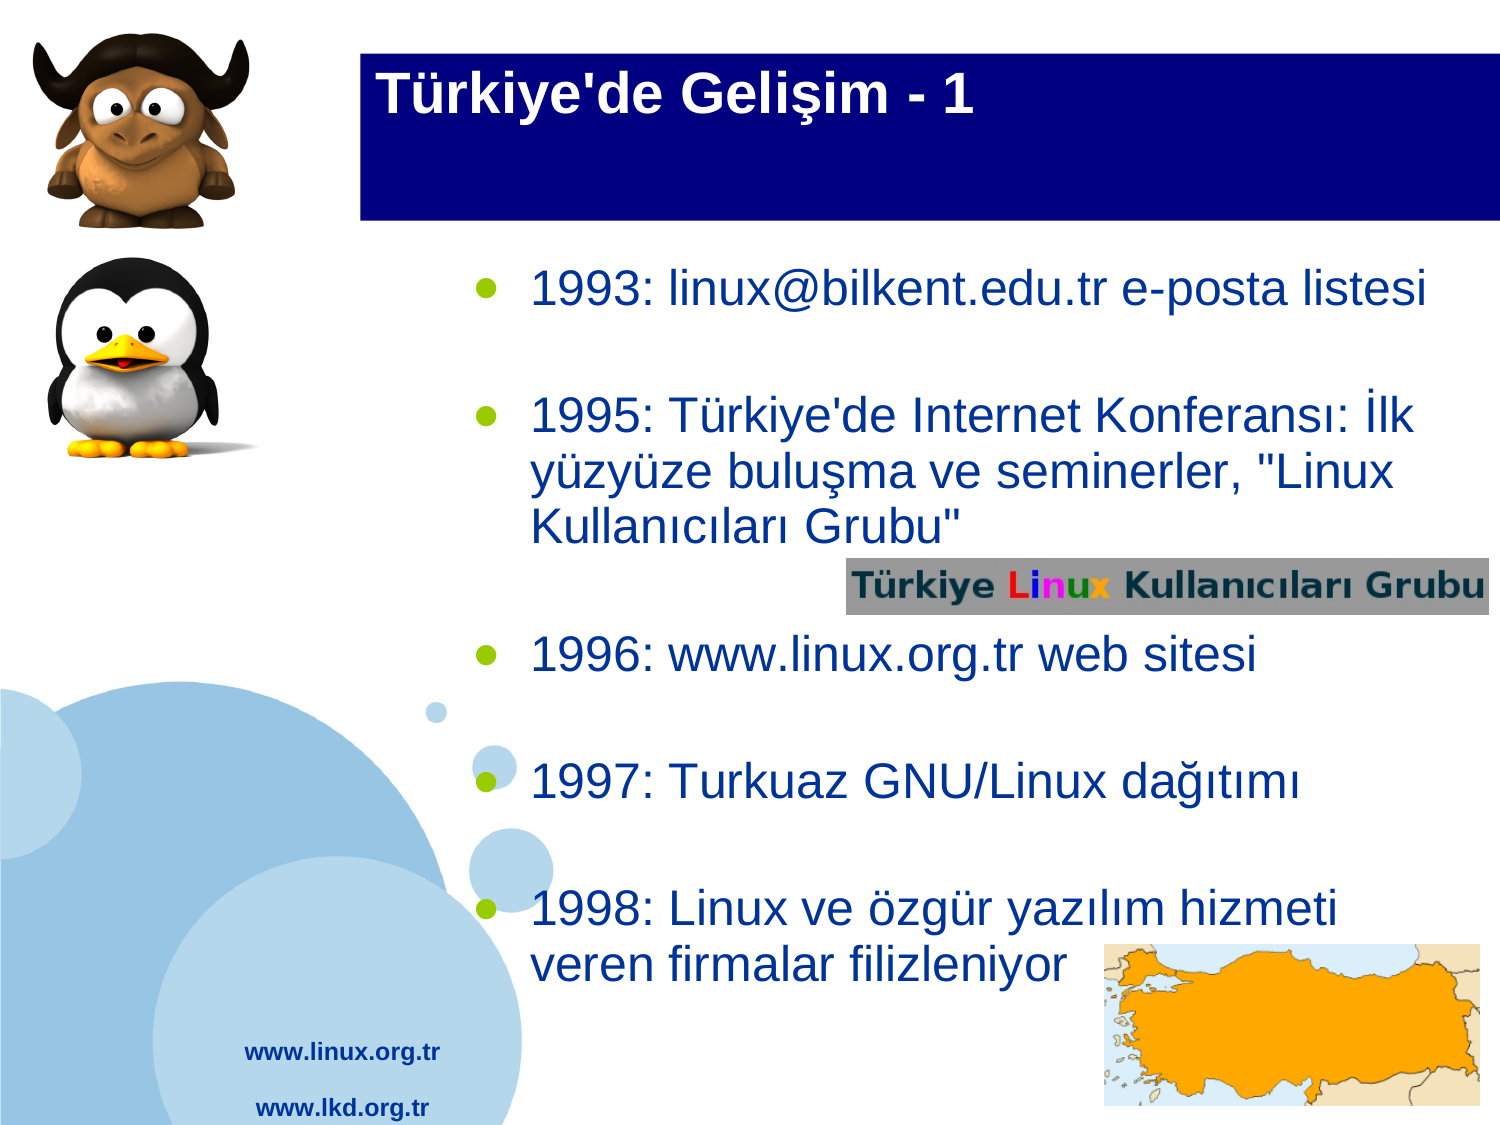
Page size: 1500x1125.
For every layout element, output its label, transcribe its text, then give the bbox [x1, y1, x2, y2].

picture [35, 247, 261, 473]
picture [0, 638, 625, 1125]
list 1993: linux@bilkent.edu.tr e-posta listesi 1995: Türkiye'de Internet Konferansı: İlk yüzyüze buluşma ve seminerler, "Linux Kullanıcıları Grubu" 1996: www.linux.org.tr web sitesi 1997: Turkuaz GNU/Linux dağıtımı 1998: Linux ve özgür yazılım hizmeti veren firmalar filizleniyor [459, 252, 1471, 1000]
picture [1104, 944, 1480, 1106]
title Türkiye'de Gelişim - 1 [360, 53, 1500, 221]
picture [29, 29, 255, 242]
picture [846, 558, 1489, 615]
